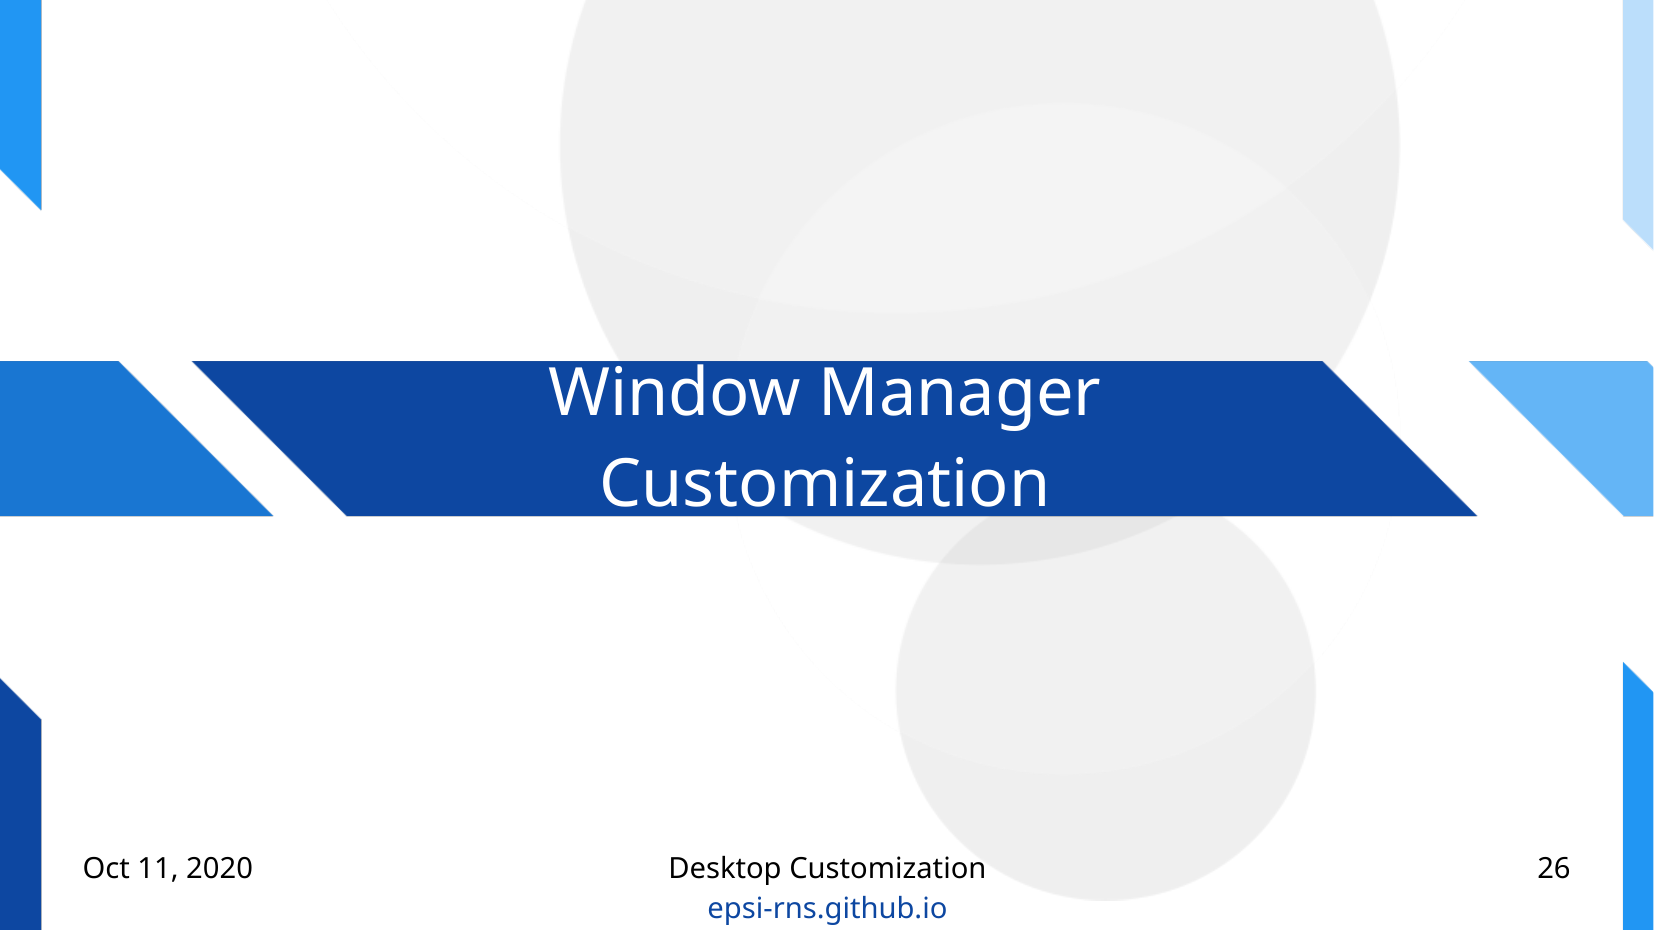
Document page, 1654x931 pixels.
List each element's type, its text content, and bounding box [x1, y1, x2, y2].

picture [0, 0, 1654, 930]
title Window Manager Customization [82, 351, 1568, 520]
